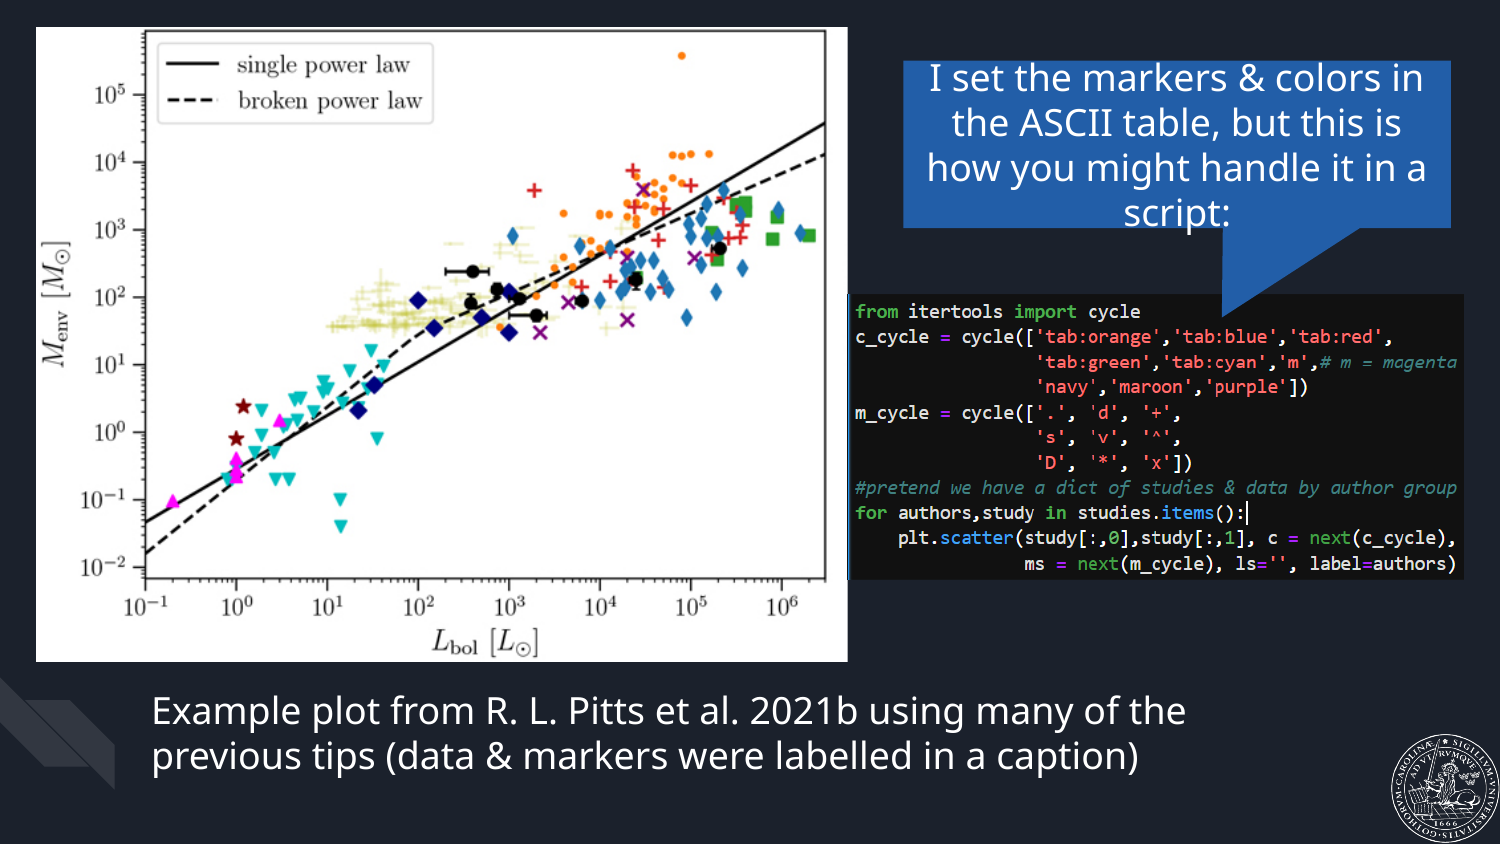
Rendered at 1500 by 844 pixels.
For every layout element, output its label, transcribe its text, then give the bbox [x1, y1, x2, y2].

list Example plot from R. L. Pitts et al. 2021b using many of the previous tips (data & markers were labelled in a caption) [136, 661, 1274, 803]
picture [1382, 724, 1500, 844]
picture [36, 27, 1464, 662]
text_box I set the markers & colors in the ASCII table, but this is how you might handle it in a script: [903, 60, 1451, 318]
